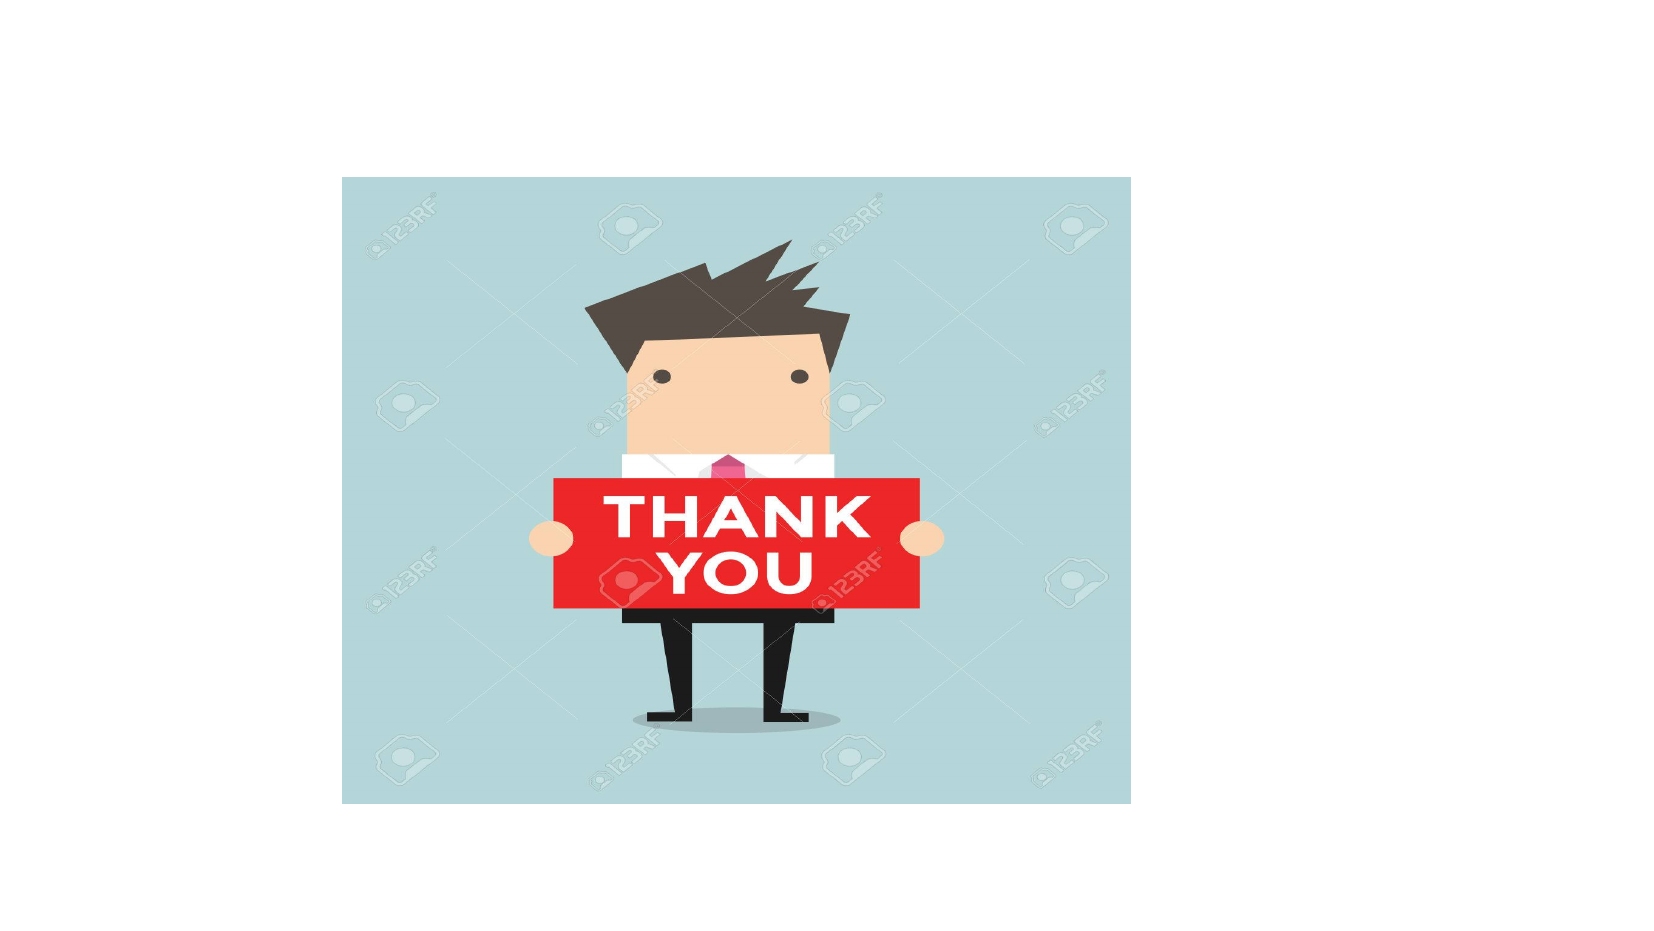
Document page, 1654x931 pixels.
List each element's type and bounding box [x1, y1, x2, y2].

picture [342, 177, 1131, 804]
